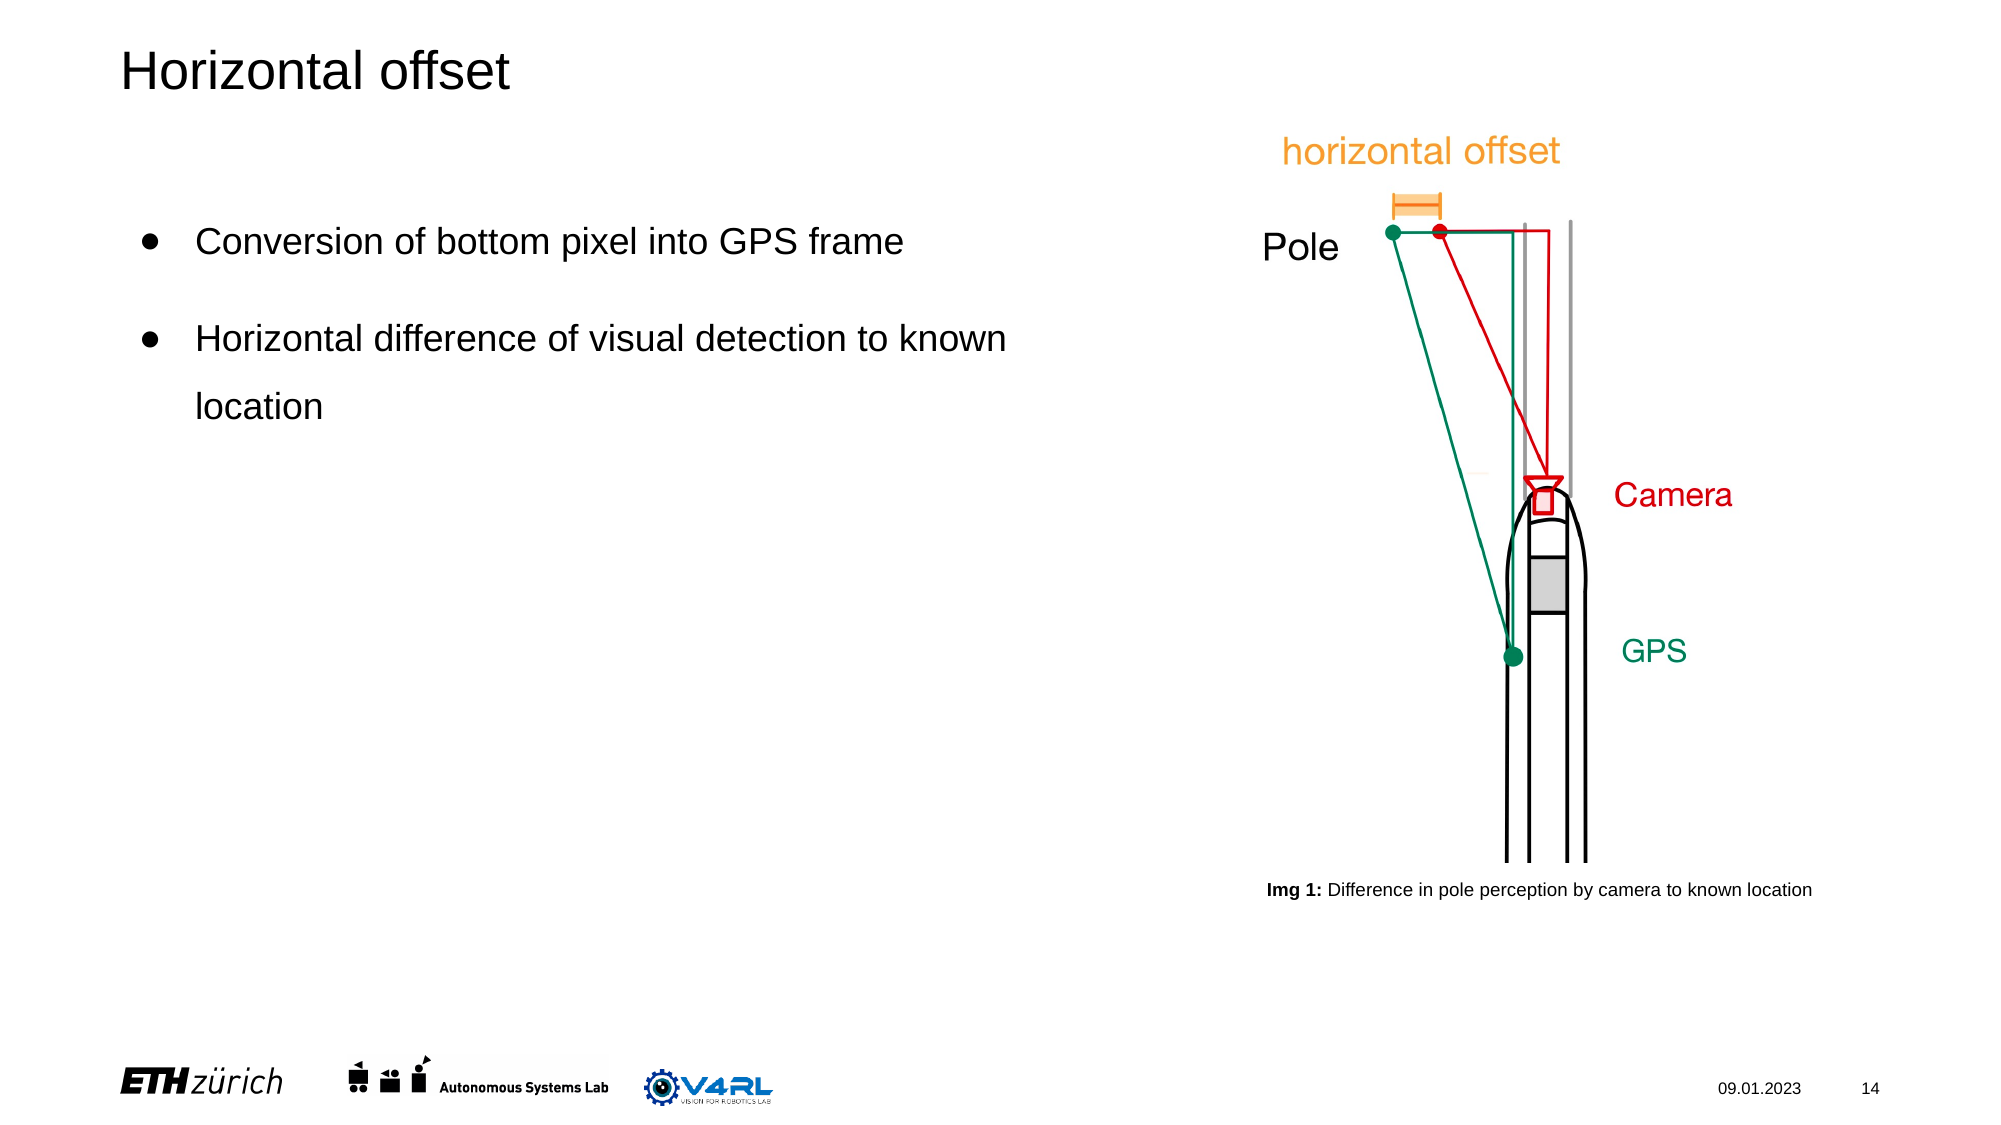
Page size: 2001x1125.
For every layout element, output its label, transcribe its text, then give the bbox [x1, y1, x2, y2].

text_box Img 1: Difference in pole perception by camera to known location [1251, 862, 1933, 915]
title Horizontal offset [120, 42, 1880, 191]
picture [1263, 70, 1776, 863]
list Conversion of bottom pixel into GPS frame Horizontal difference of visual detection to known location [120, 194, 1075, 514]
slide_number <number> [1827, 1069, 1880, 1106]
picture [644, 1069, 776, 1106]
picture [120, 1067, 282, 1094]
slide_number 09.01.2023 [1718, 1069, 1819, 1106]
